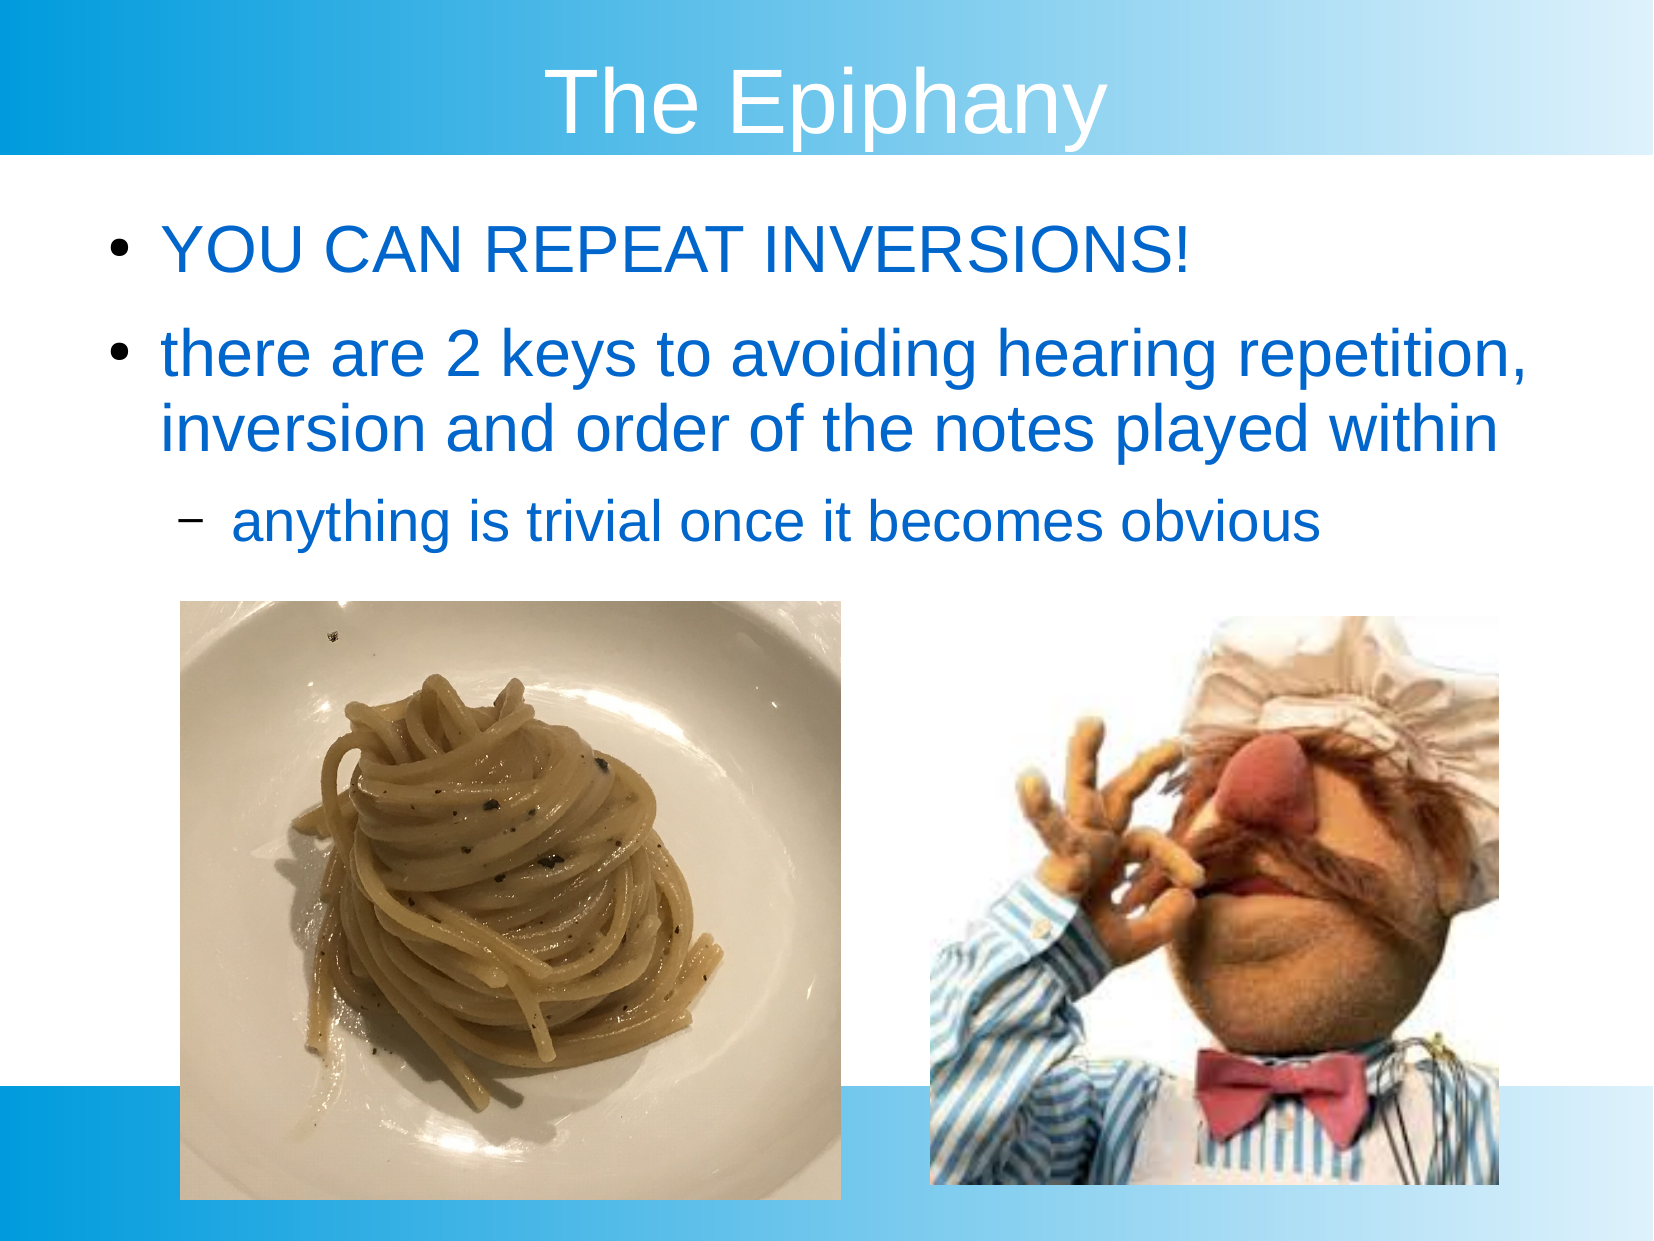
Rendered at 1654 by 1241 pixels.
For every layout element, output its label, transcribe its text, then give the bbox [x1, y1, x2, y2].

title The Epiphany [82, 49, 1571, 155]
list YOU CAN REPEAT INVERSIONS! there are 2 keys to avoiding hearing repetition, inversion and order of the notes played within anything is trivial once it becomes obvious [90, 211, 1576, 481]
picture [180, 601, 841, 1201]
picture [930, 616, 1499, 1186]
